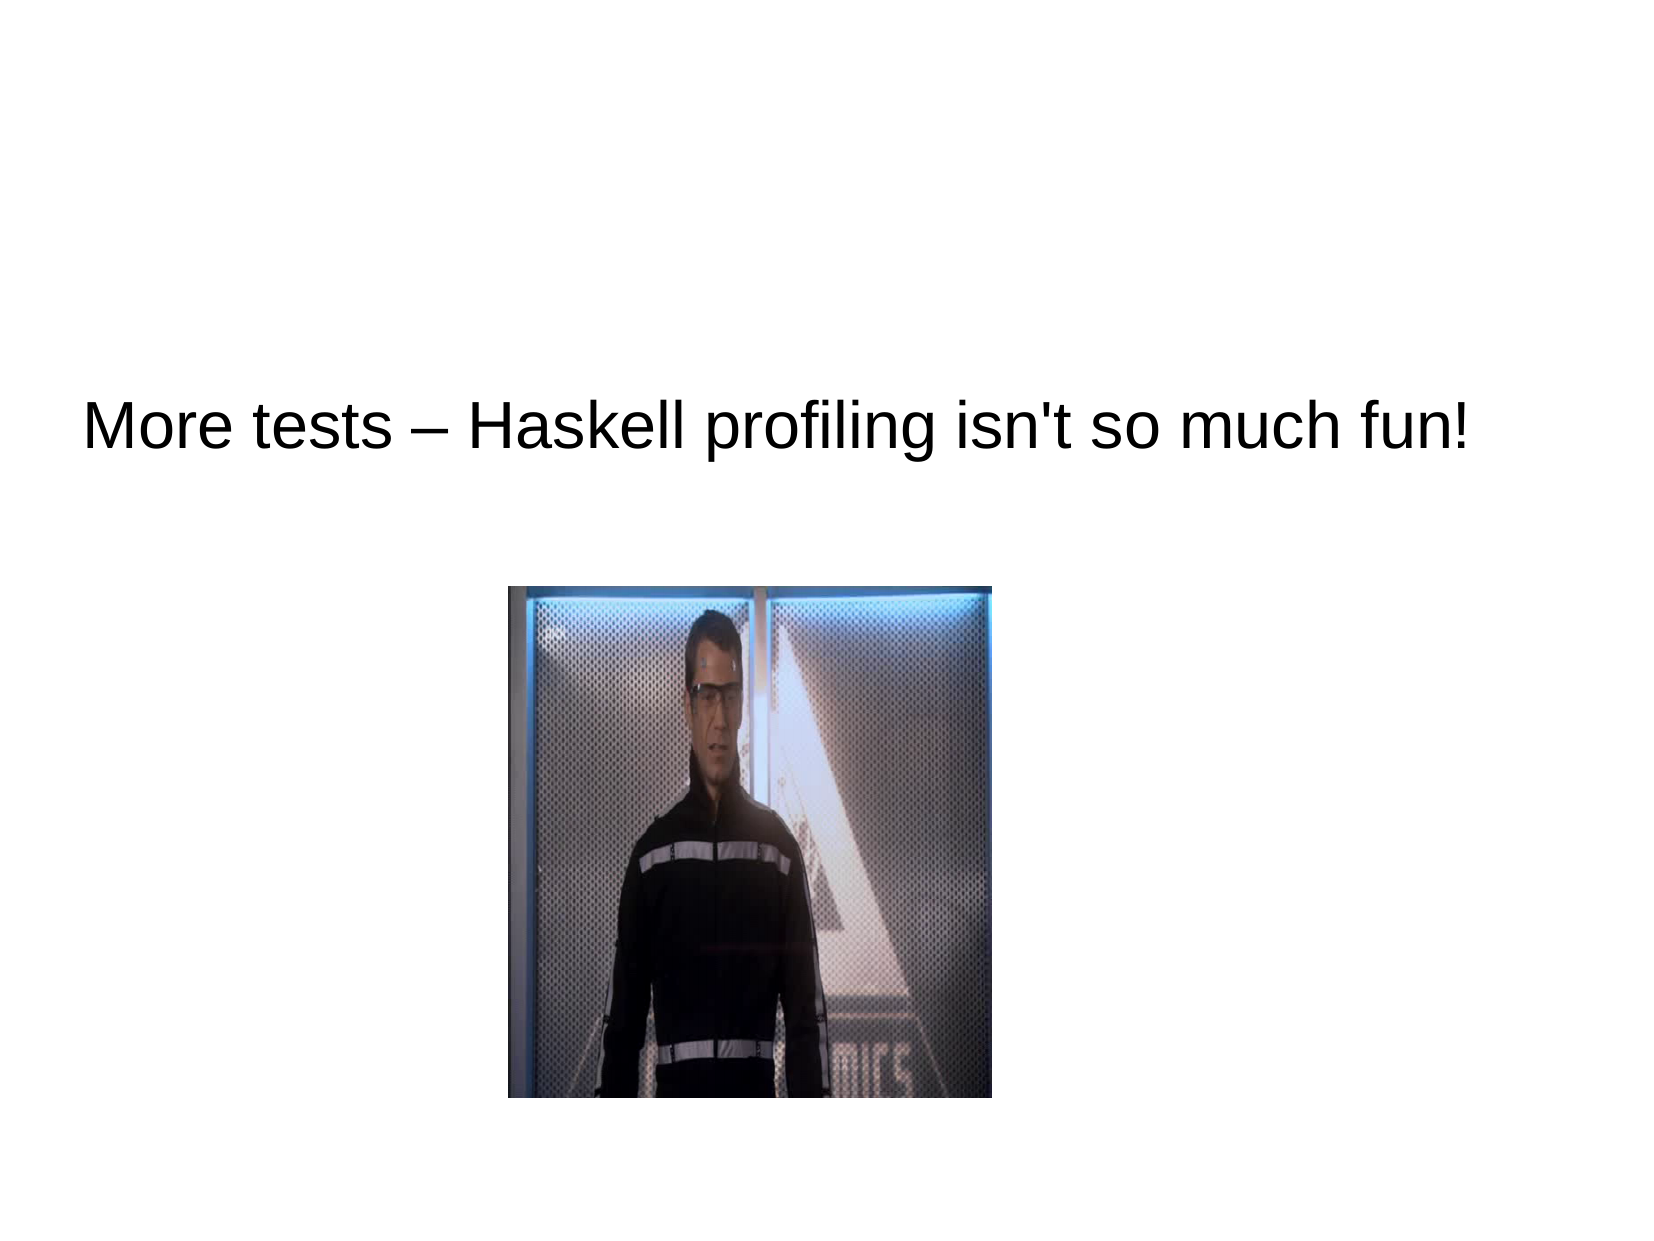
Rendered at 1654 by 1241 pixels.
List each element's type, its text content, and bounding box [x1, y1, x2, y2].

subtitle More tests – Haskell profiling isn't so much fun! [82, 290, 1571, 1010]
text_box [507, 1010, 993, 1099]
